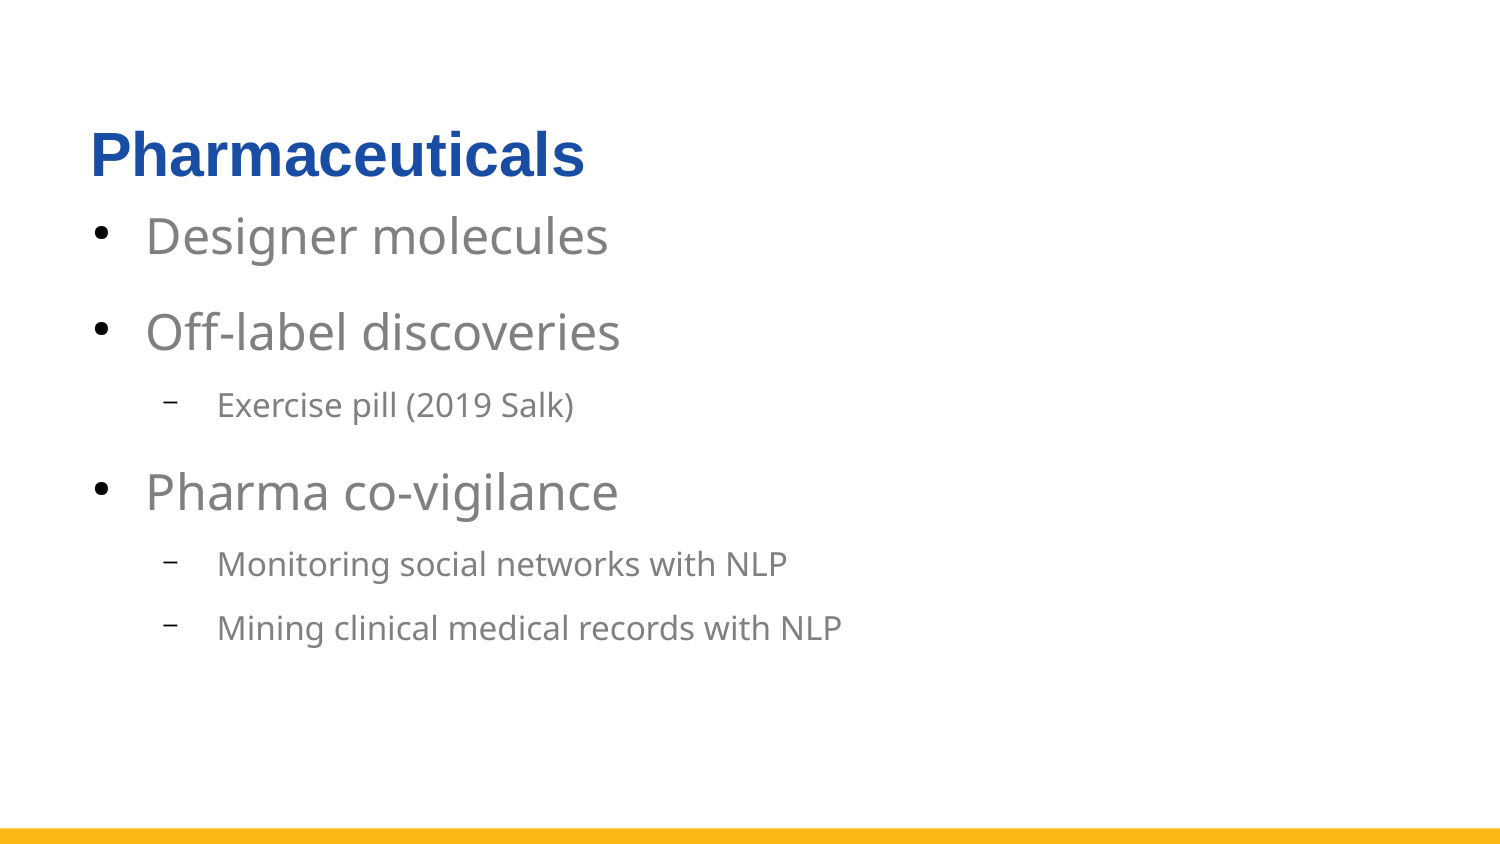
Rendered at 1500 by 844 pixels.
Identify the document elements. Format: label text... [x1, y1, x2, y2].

title Pharmaceuticals [75, 0, 1425, 197]
list Designer molecules Off-label discoveries Exercise pill (2019 Salk) Pharma co-vigilance Monitoring social networks with NLP Mining clinical medical records with NLP [75, 197, 1425, 687]
